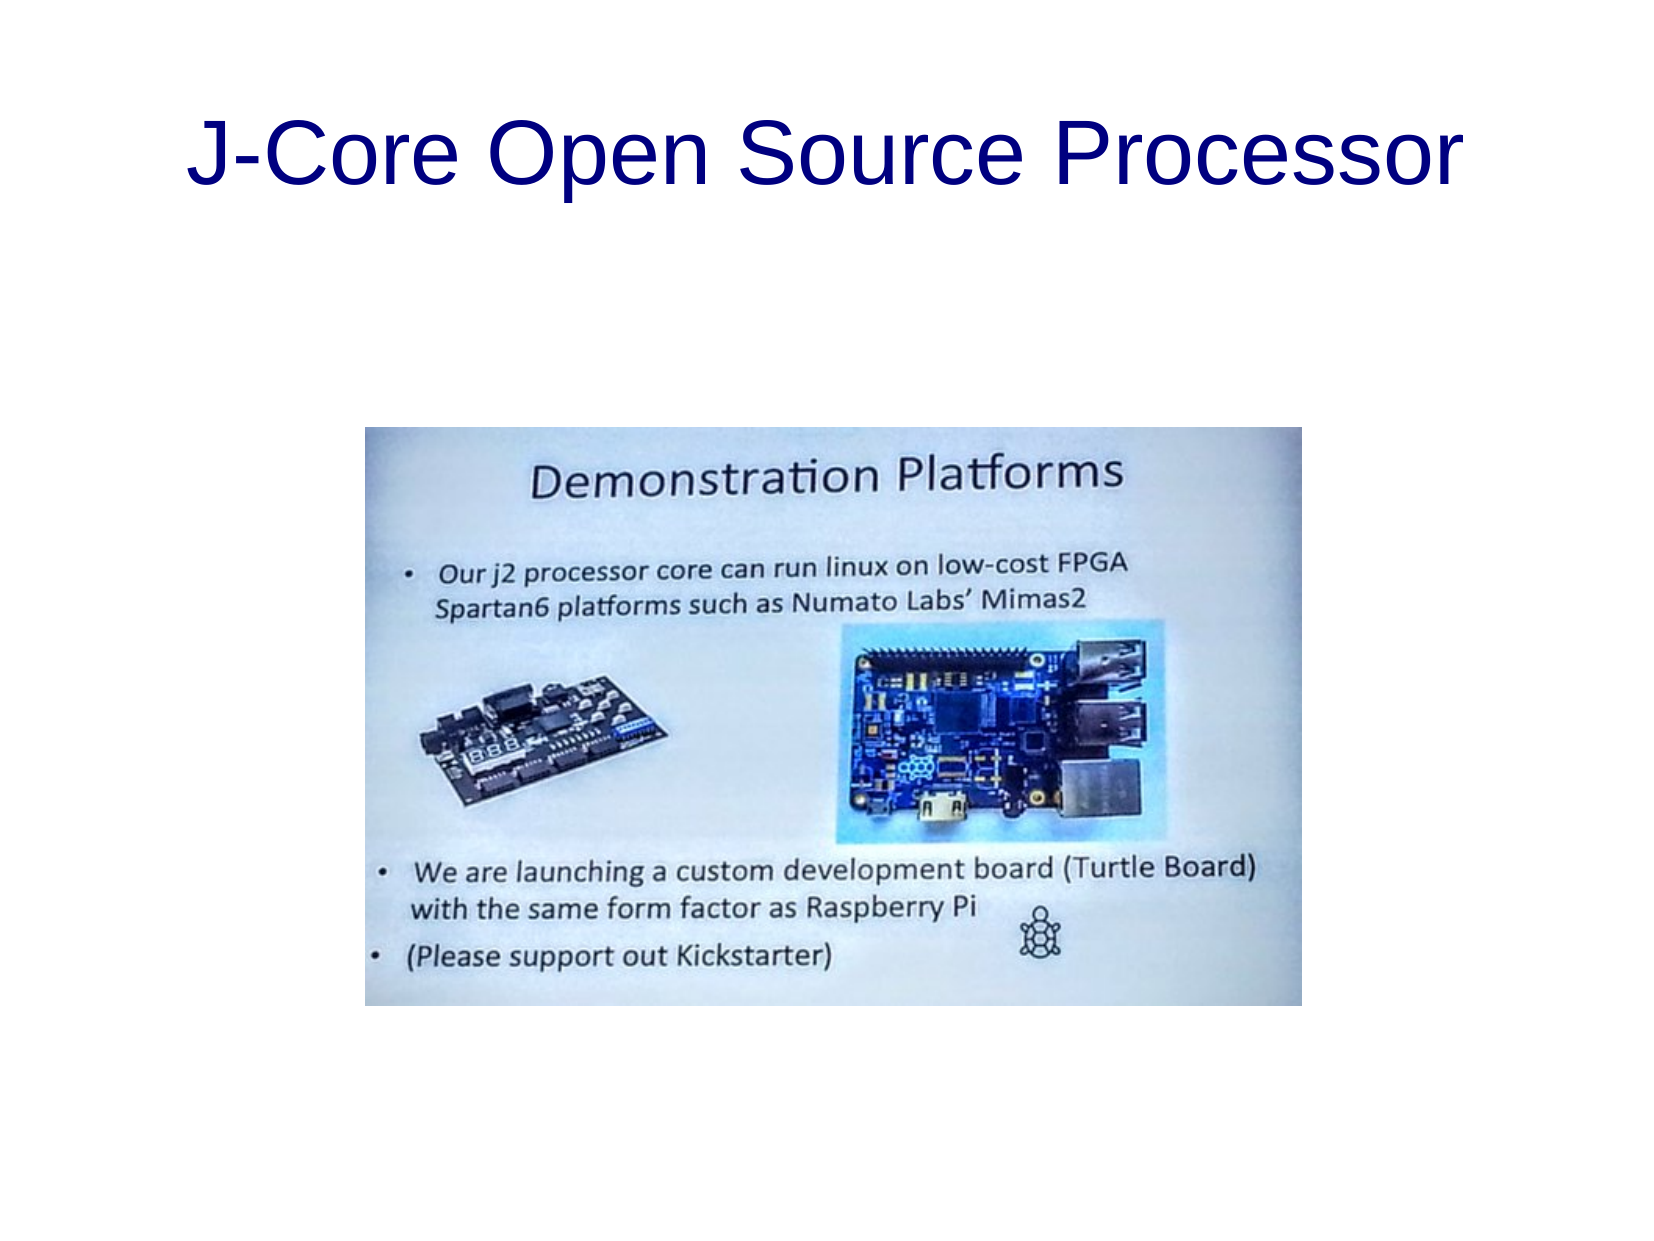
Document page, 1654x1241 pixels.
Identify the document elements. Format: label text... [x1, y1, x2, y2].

title J-Core Open Source Processor [82, 49, 1571, 257]
picture [365, 427, 1302, 1006]
